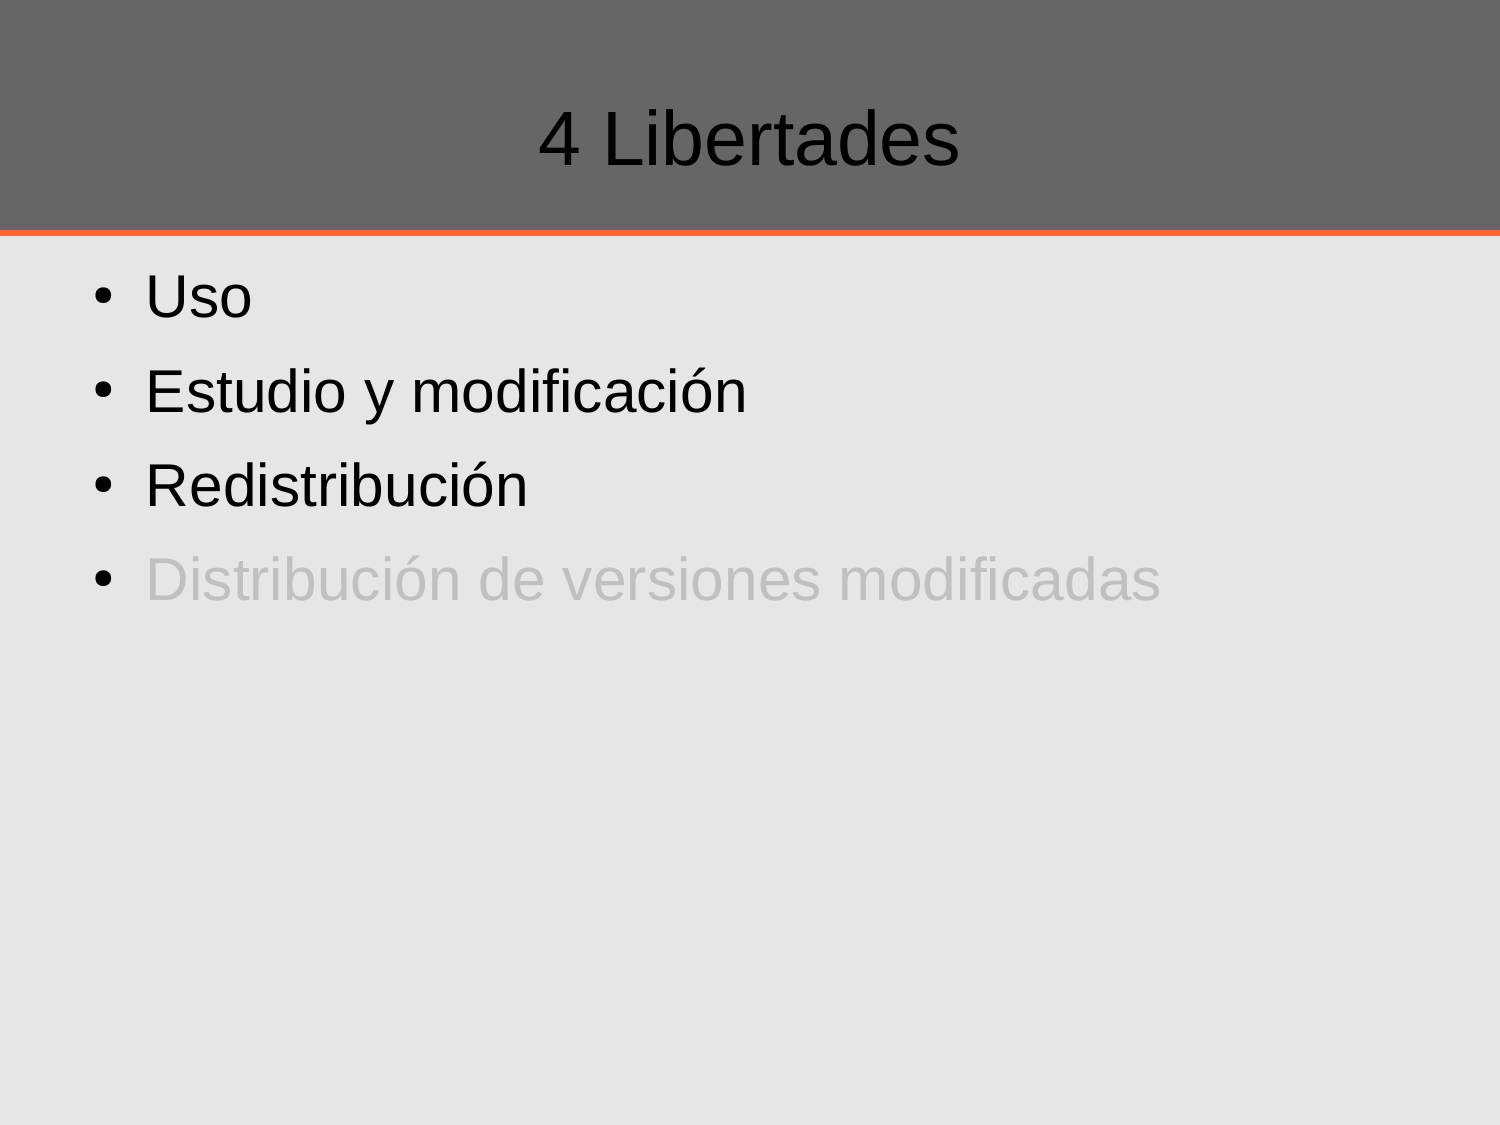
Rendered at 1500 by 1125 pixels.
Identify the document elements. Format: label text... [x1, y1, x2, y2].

list Uso Estudio y modificación Redistribución Distribución de versiones modificadas [75, 263, 1425, 916]
title 4 Libertades [75, 44, 1425, 233]
